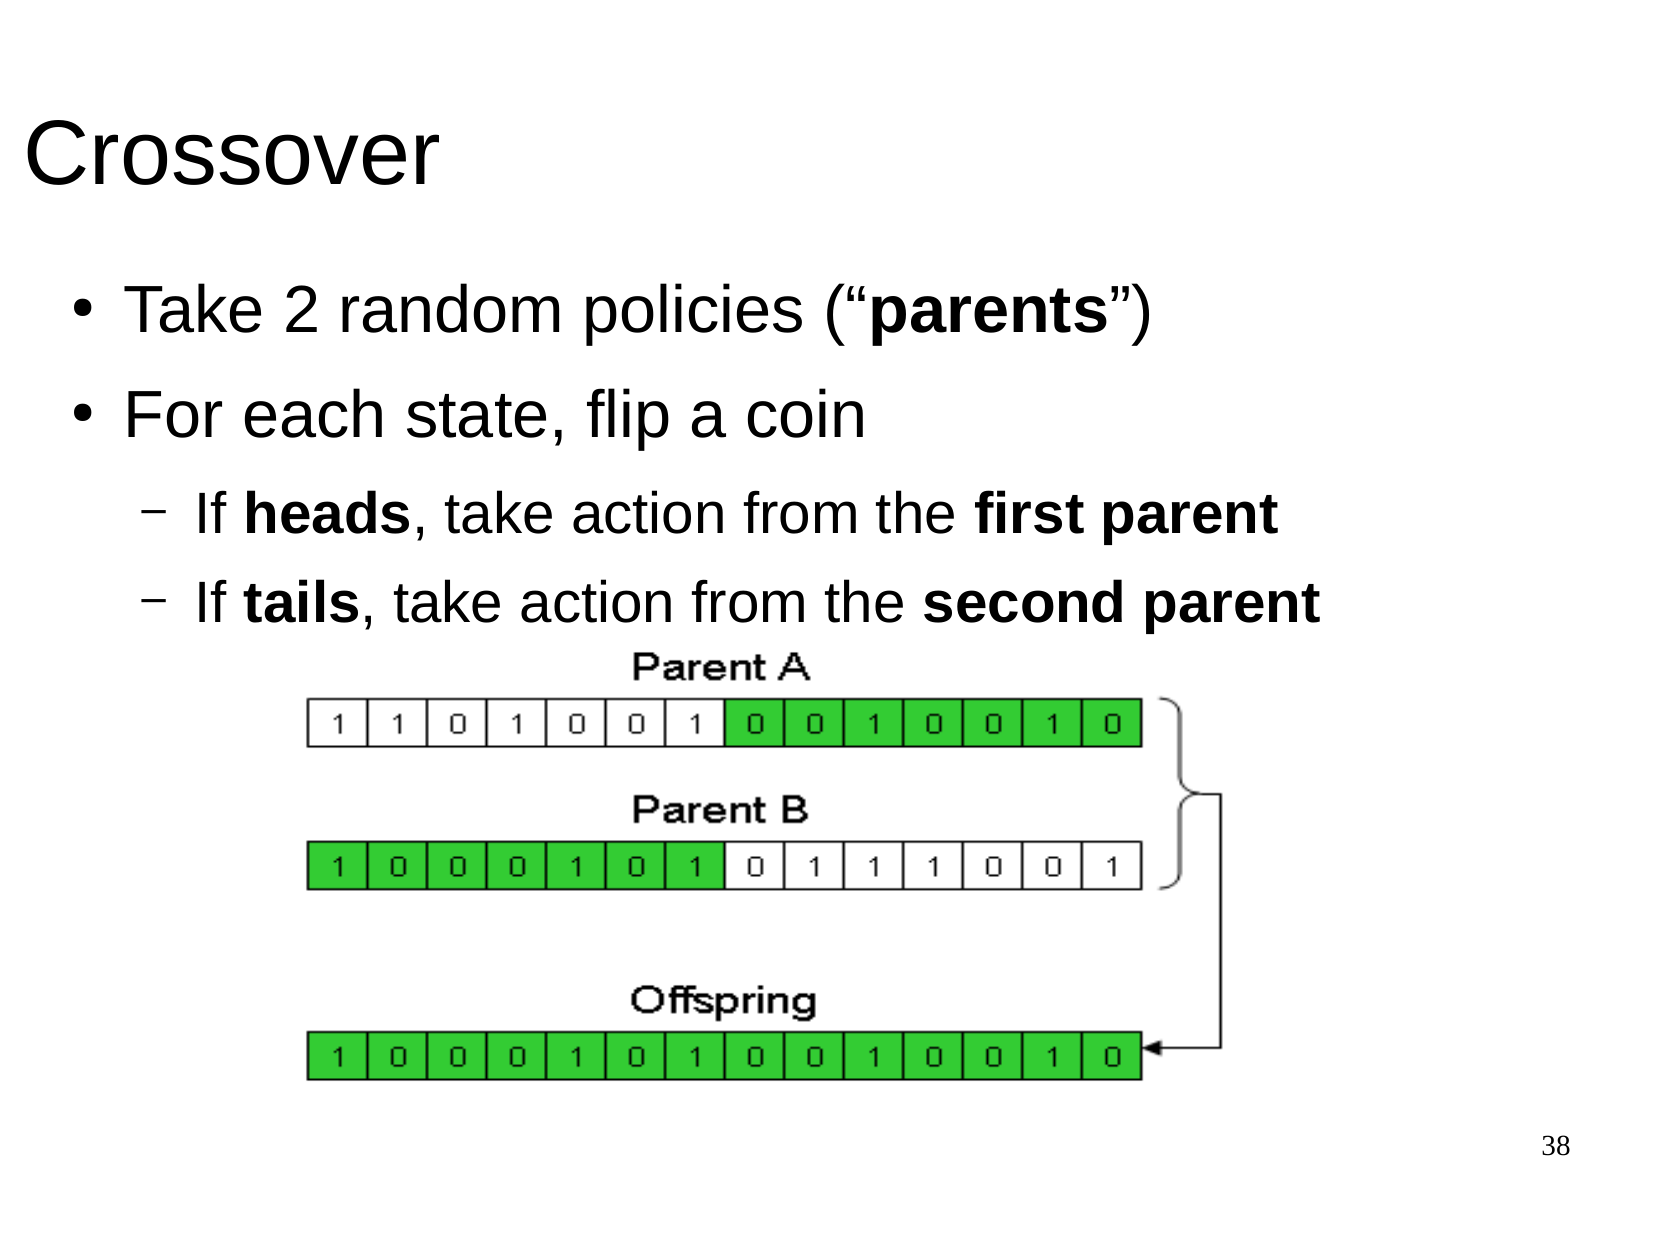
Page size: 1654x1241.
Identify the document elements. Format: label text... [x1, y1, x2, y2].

picture [300, 645, 1235, 1087]
list Take 2 random policies (“parents”) For each state, flip a coin If heads, take action from the first parent If tails, take action from the second parent [53, 272, 1542, 1241]
title Crossover [23, 49, 1512, 257]
